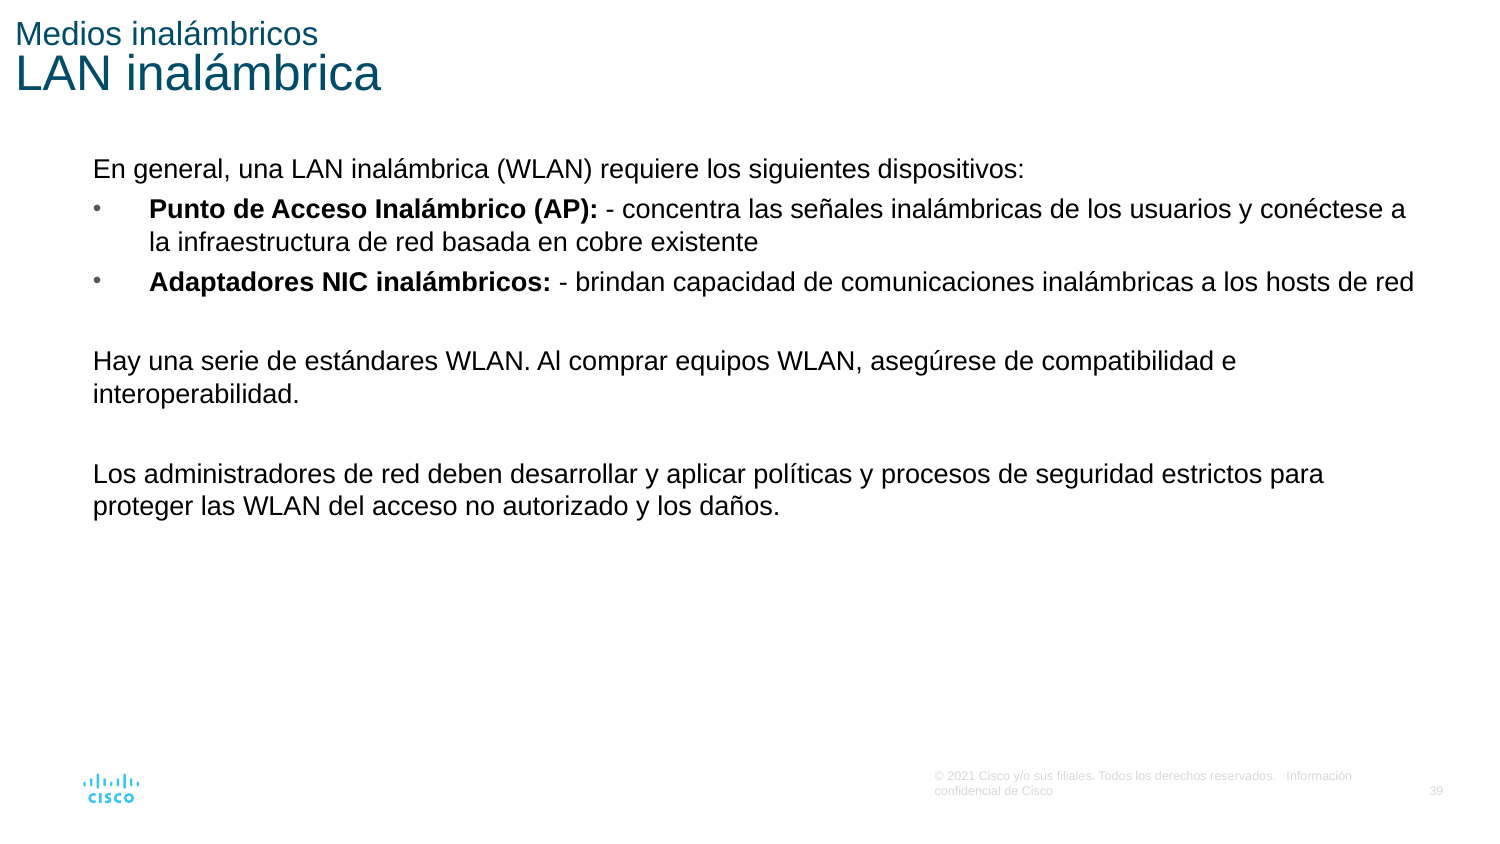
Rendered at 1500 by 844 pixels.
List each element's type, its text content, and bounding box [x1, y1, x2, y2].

title Medios inalámbricos LAN inalámbrica [0, 0, 1369, 121]
list En general, una LAN inalámbrica (WLAN) requiere los siguientes dispositivos: Punto de Acceso Inalámbrico (AP): - concentra las señales inalámbricas de los usuarios y conéctese a la infraestructura de red basada en cobre existente Adaptadores NIC inalámbricos: - brindan capacidad de comunicaciones inalámbricas a los hosts de red Hay una serie de estándares WLAN. Al comprar equipos WLAN, asegúrese de compatibilidad e interoperabilidad. Los administradores de red deben desarrollar y aplicar políticas y procesos de seguridad estrictos para proteger las WLAN del acceso no autorizado y los daños. [77, 143, 1437, 532]
